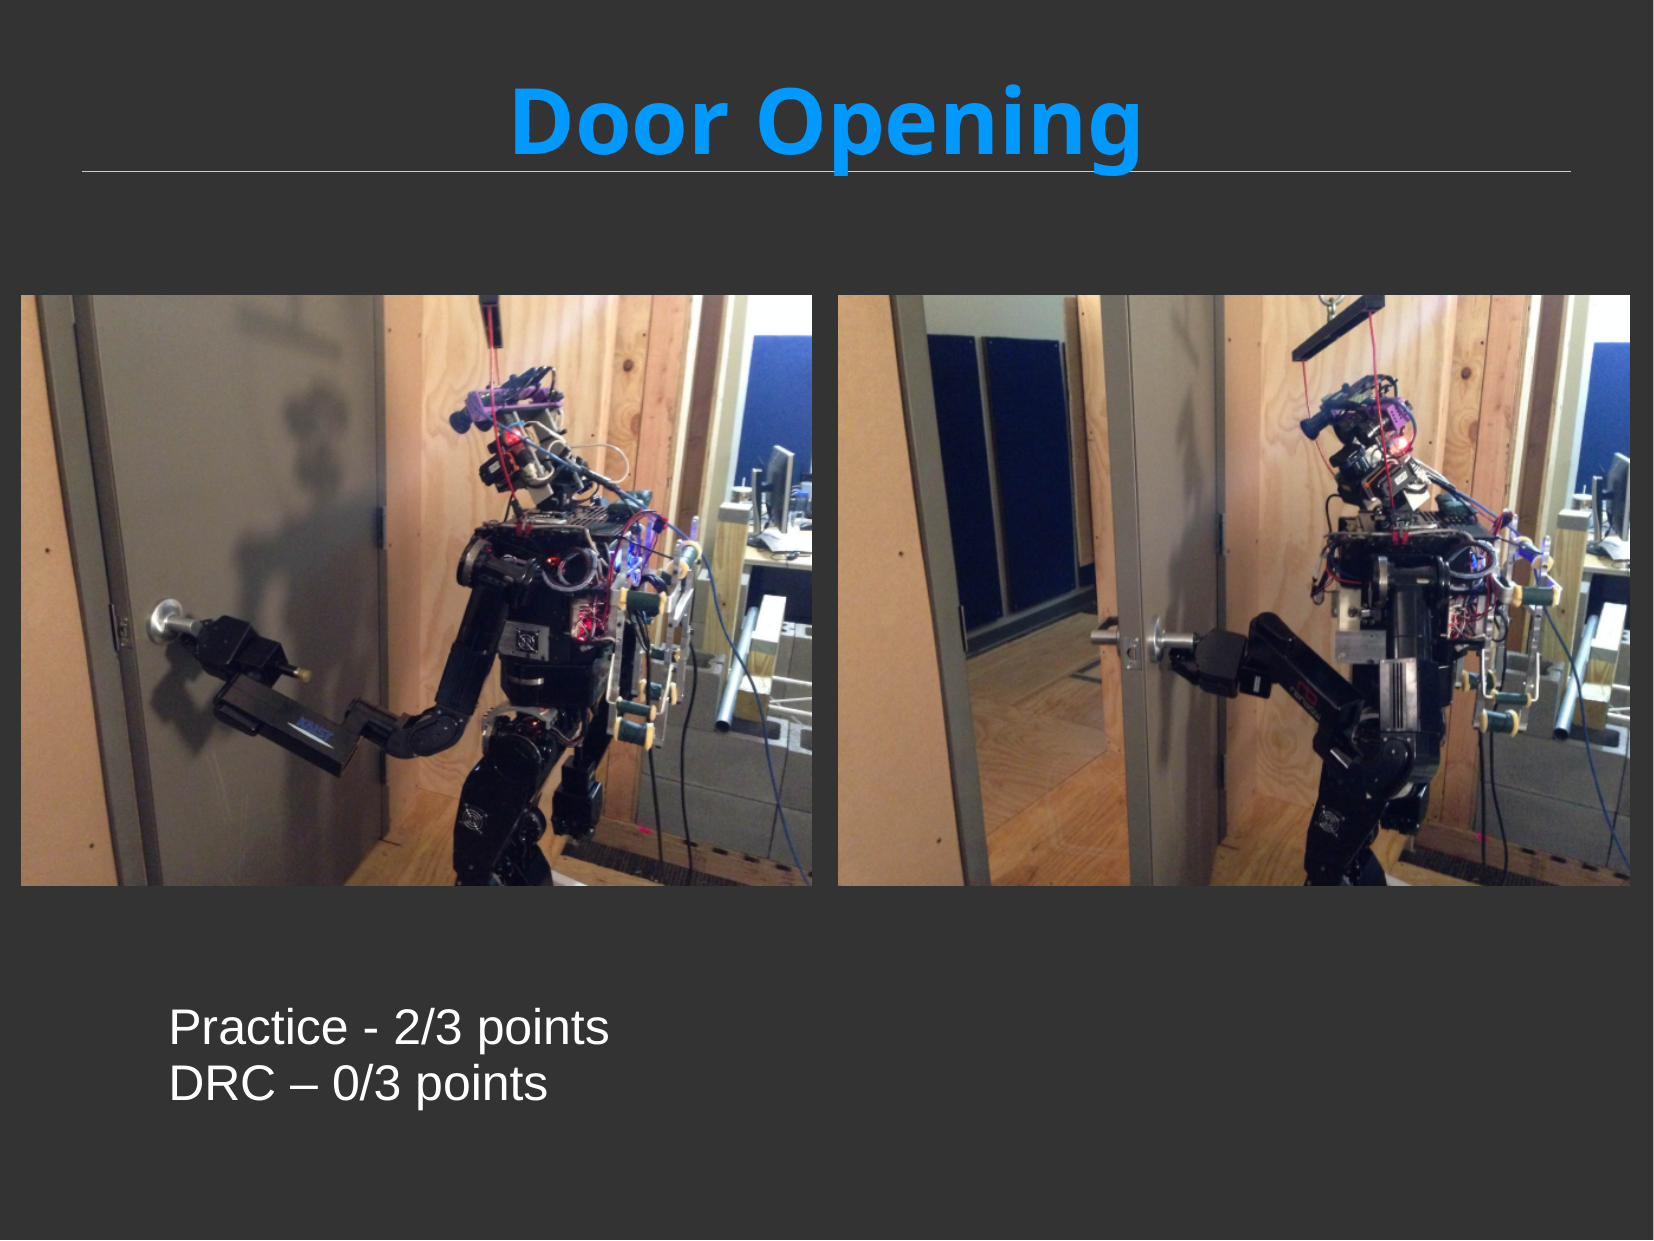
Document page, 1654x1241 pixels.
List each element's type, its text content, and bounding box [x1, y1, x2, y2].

picture [21, 295, 812, 886]
picture [838, 295, 1630, 886]
text_box Practice - 2/3 points DRC – 0/3 points [153, 992, 626, 1119]
title Door Opening [82, 49, 1571, 189]
